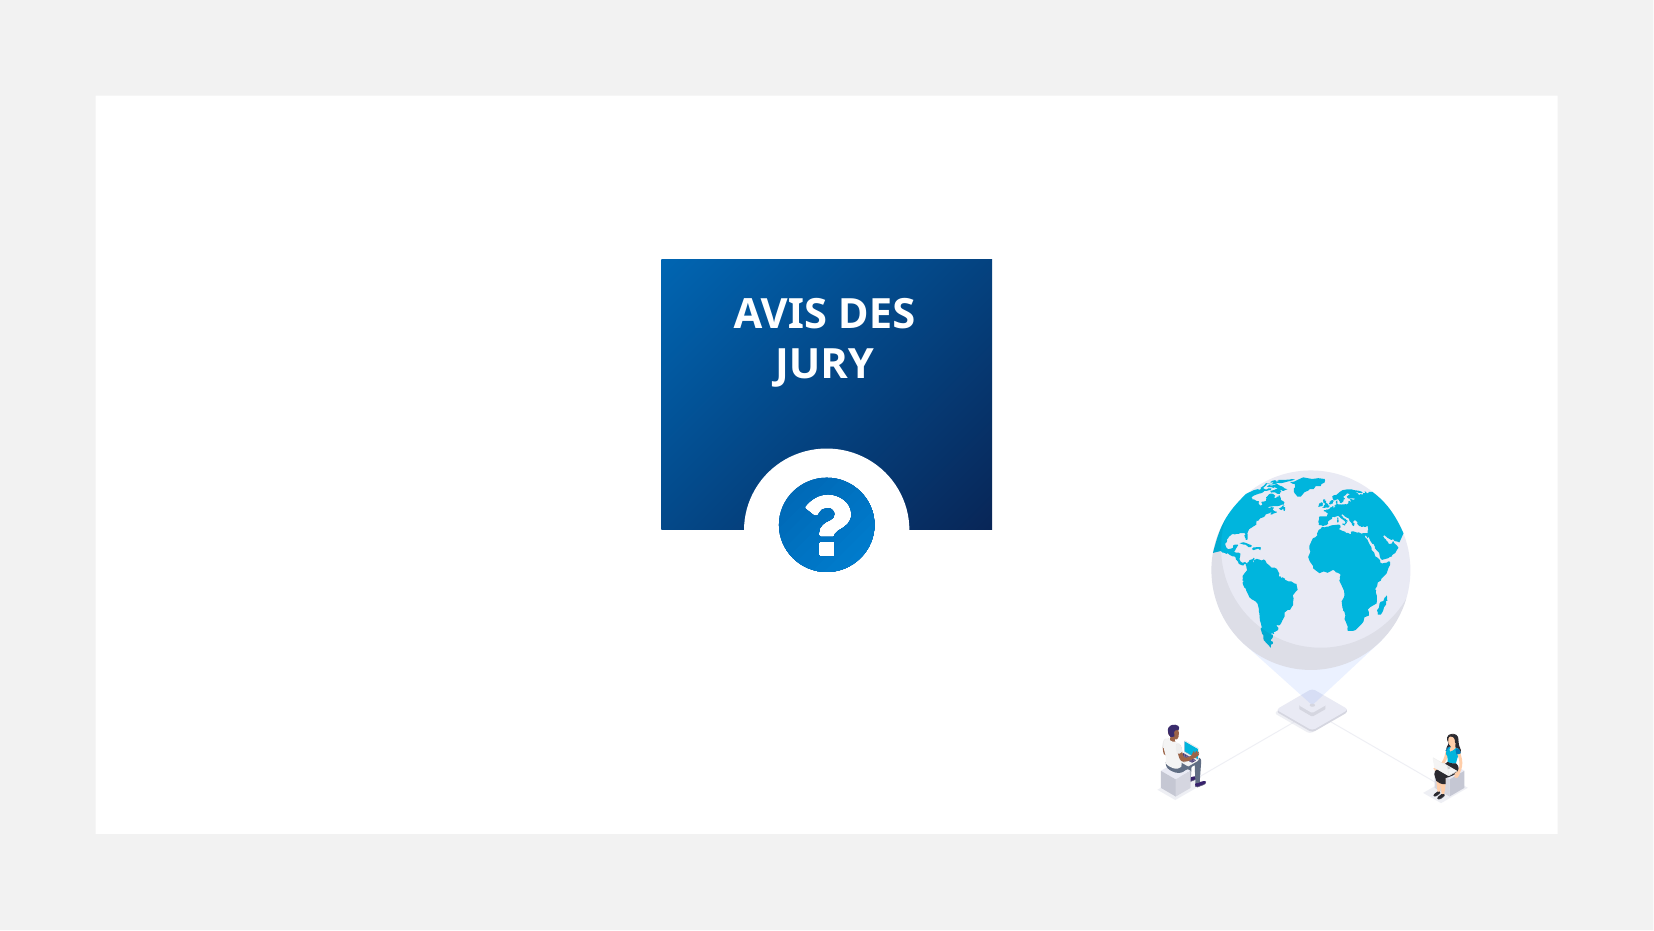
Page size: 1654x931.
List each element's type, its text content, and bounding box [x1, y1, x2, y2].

text_box [661, 259, 993, 612]
text_box [1157, 470, 1468, 804]
text_box AVIS DES JURY [675, 279, 975, 416]
